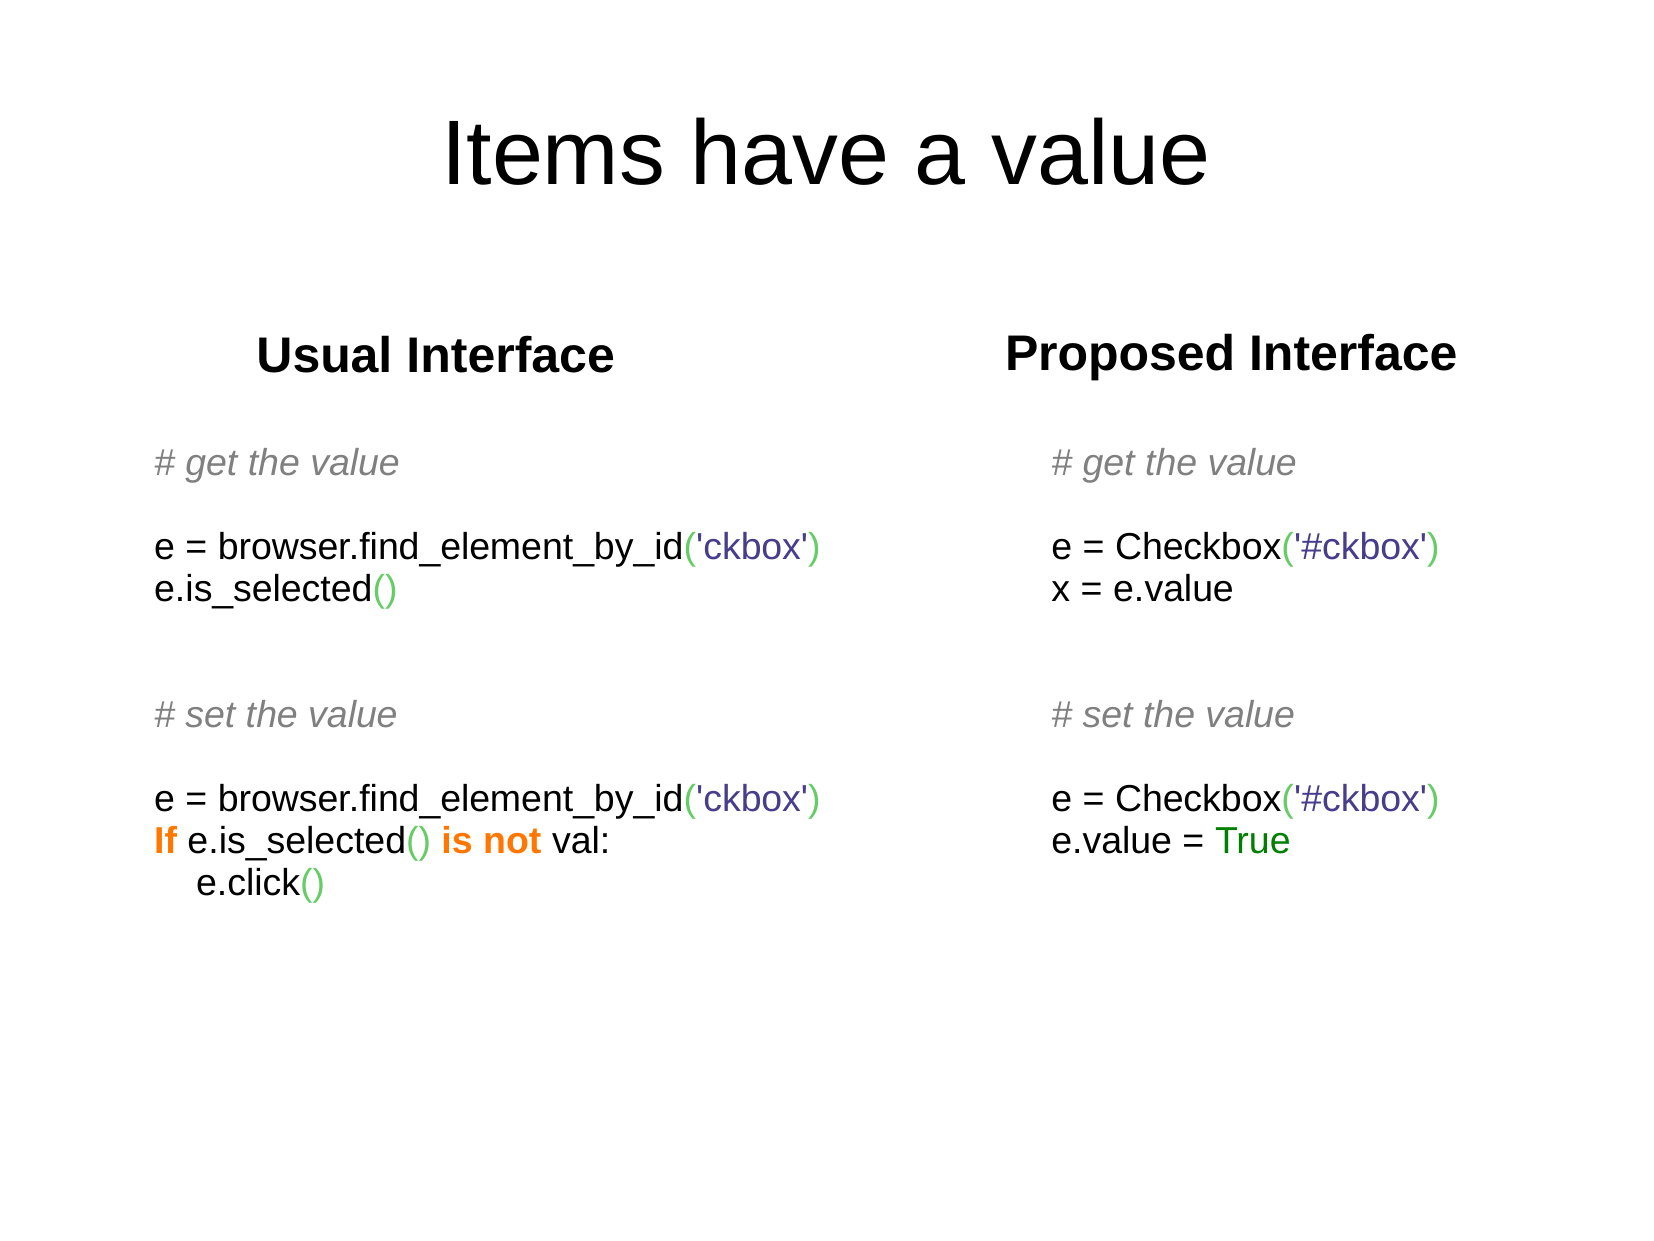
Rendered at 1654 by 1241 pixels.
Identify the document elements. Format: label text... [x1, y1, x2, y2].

text_box # get the value e = browser.find_element_by_id('ckbox') e.is_selected() # set the value e = browser.find_element_by_id('ckbox') If e.is_selected() is not val: e.click() [139, 434, 836, 954]
text_box # get the value e = Checkbox('#ckbox') x = e.value # set the value e = Checkbox('#ckbox') e.value = True [1036, 434, 1526, 912]
text_box Proposed Interface [990, 317, 1473, 389]
title Items have a value [82, 49, 1571, 257]
text_box Usual Interface [241, 319, 630, 391]
